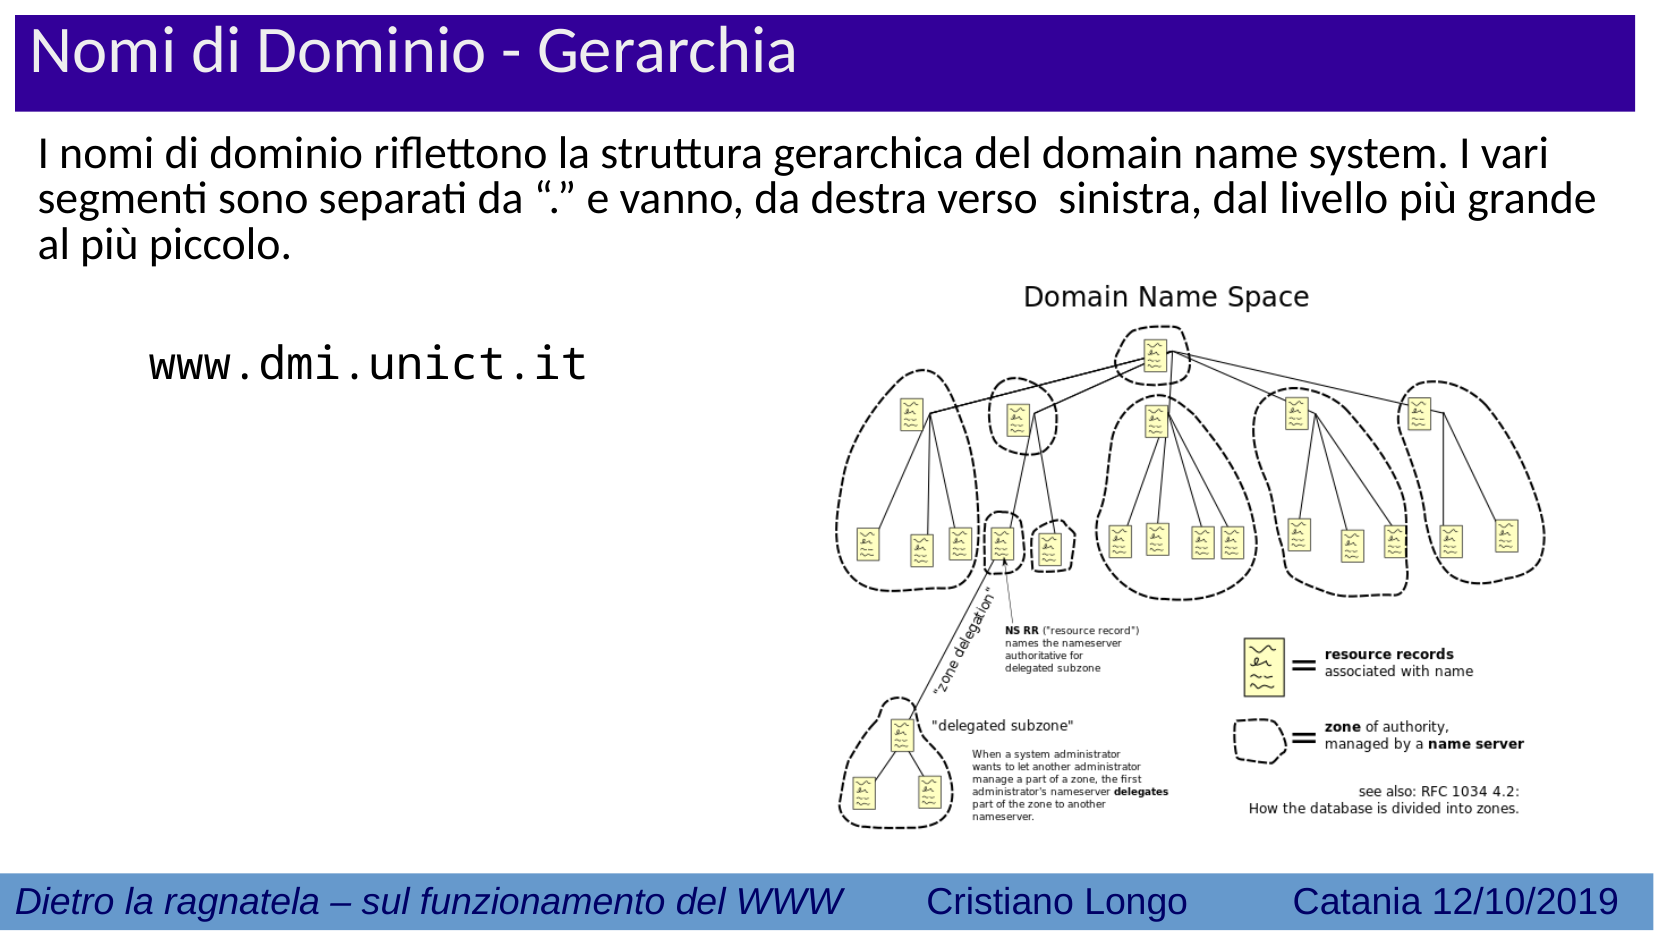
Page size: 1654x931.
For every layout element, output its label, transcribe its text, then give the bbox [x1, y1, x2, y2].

picture [808, 251, 1573, 861]
text_box Dietro la ragnatela – sul funzionamento del WWW Cristiano Longo Catania 12/10/2019 [0, 873, 1654, 931]
text_box Nomi di Dominio - Gerarchia [15, 15, 1636, 112]
text_box www.dmi.unict.it [37, 323, 700, 406]
text_box I nomi di dominio riflettono la struttura gerarchica del domain name system. I vari segmenti sono separati da “.” e vanno, da destra verso sinistra, dal livello più grande al più piccolo. [22, 126, 1627, 309]
